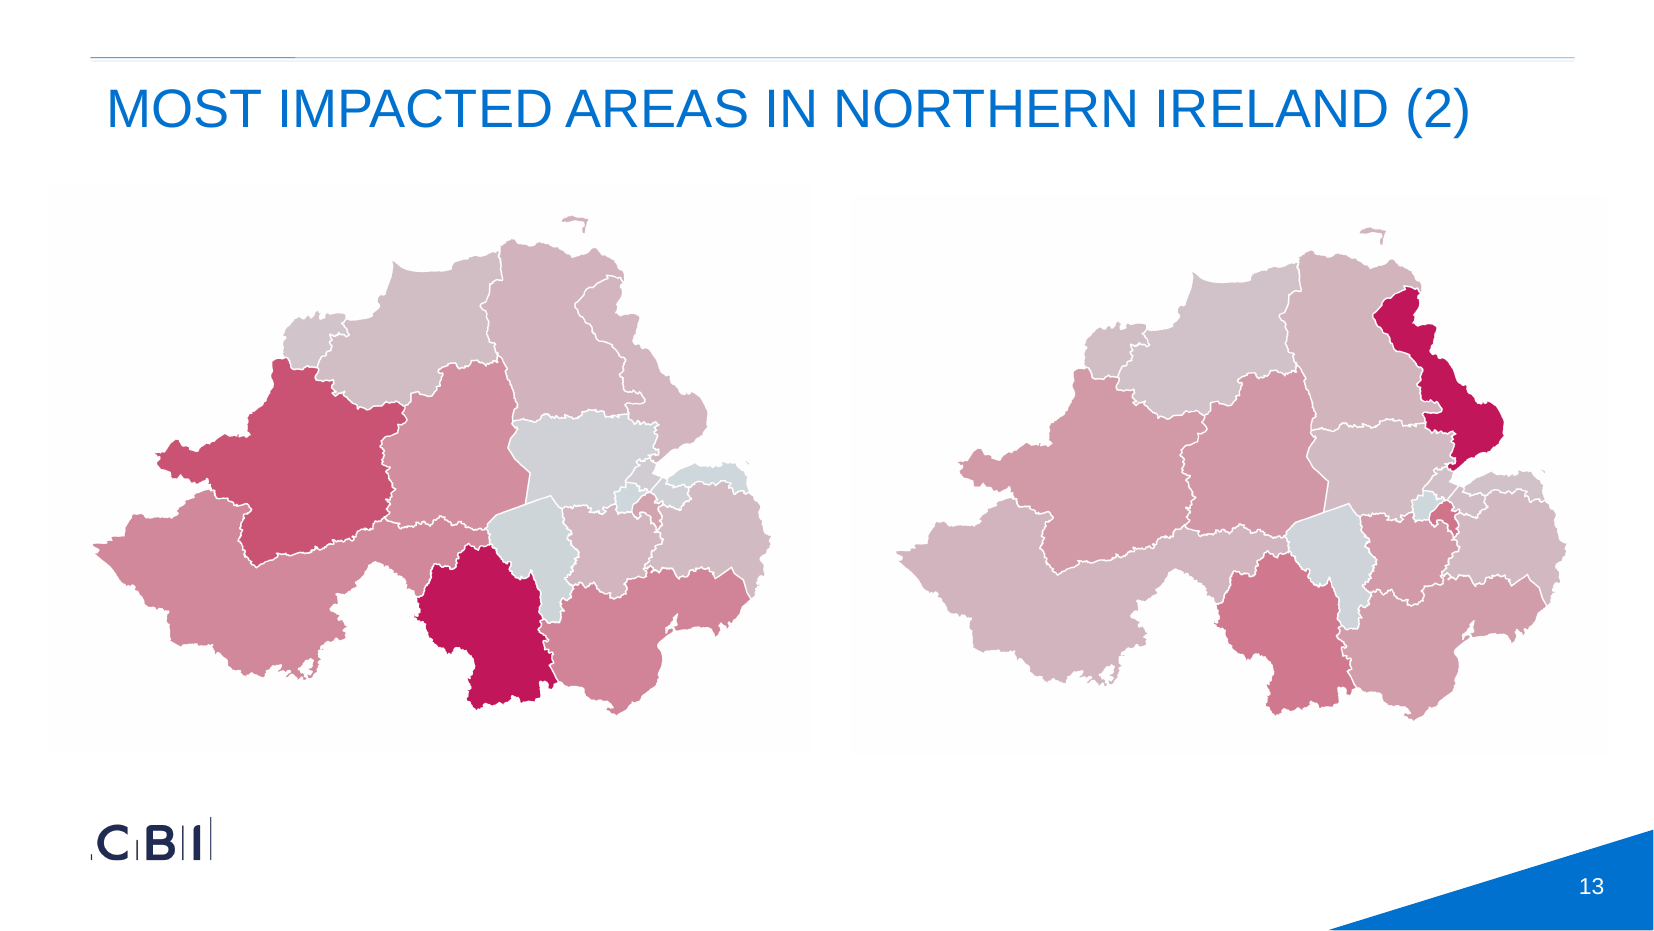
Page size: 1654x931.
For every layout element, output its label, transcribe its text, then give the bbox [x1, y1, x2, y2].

picture [851, 195, 1607, 756]
picture [47, 183, 812, 751]
picture [90, 816, 212, 861]
text_box Most impacted areas in Northern Ireland (2) [91, 70, 1489, 147]
